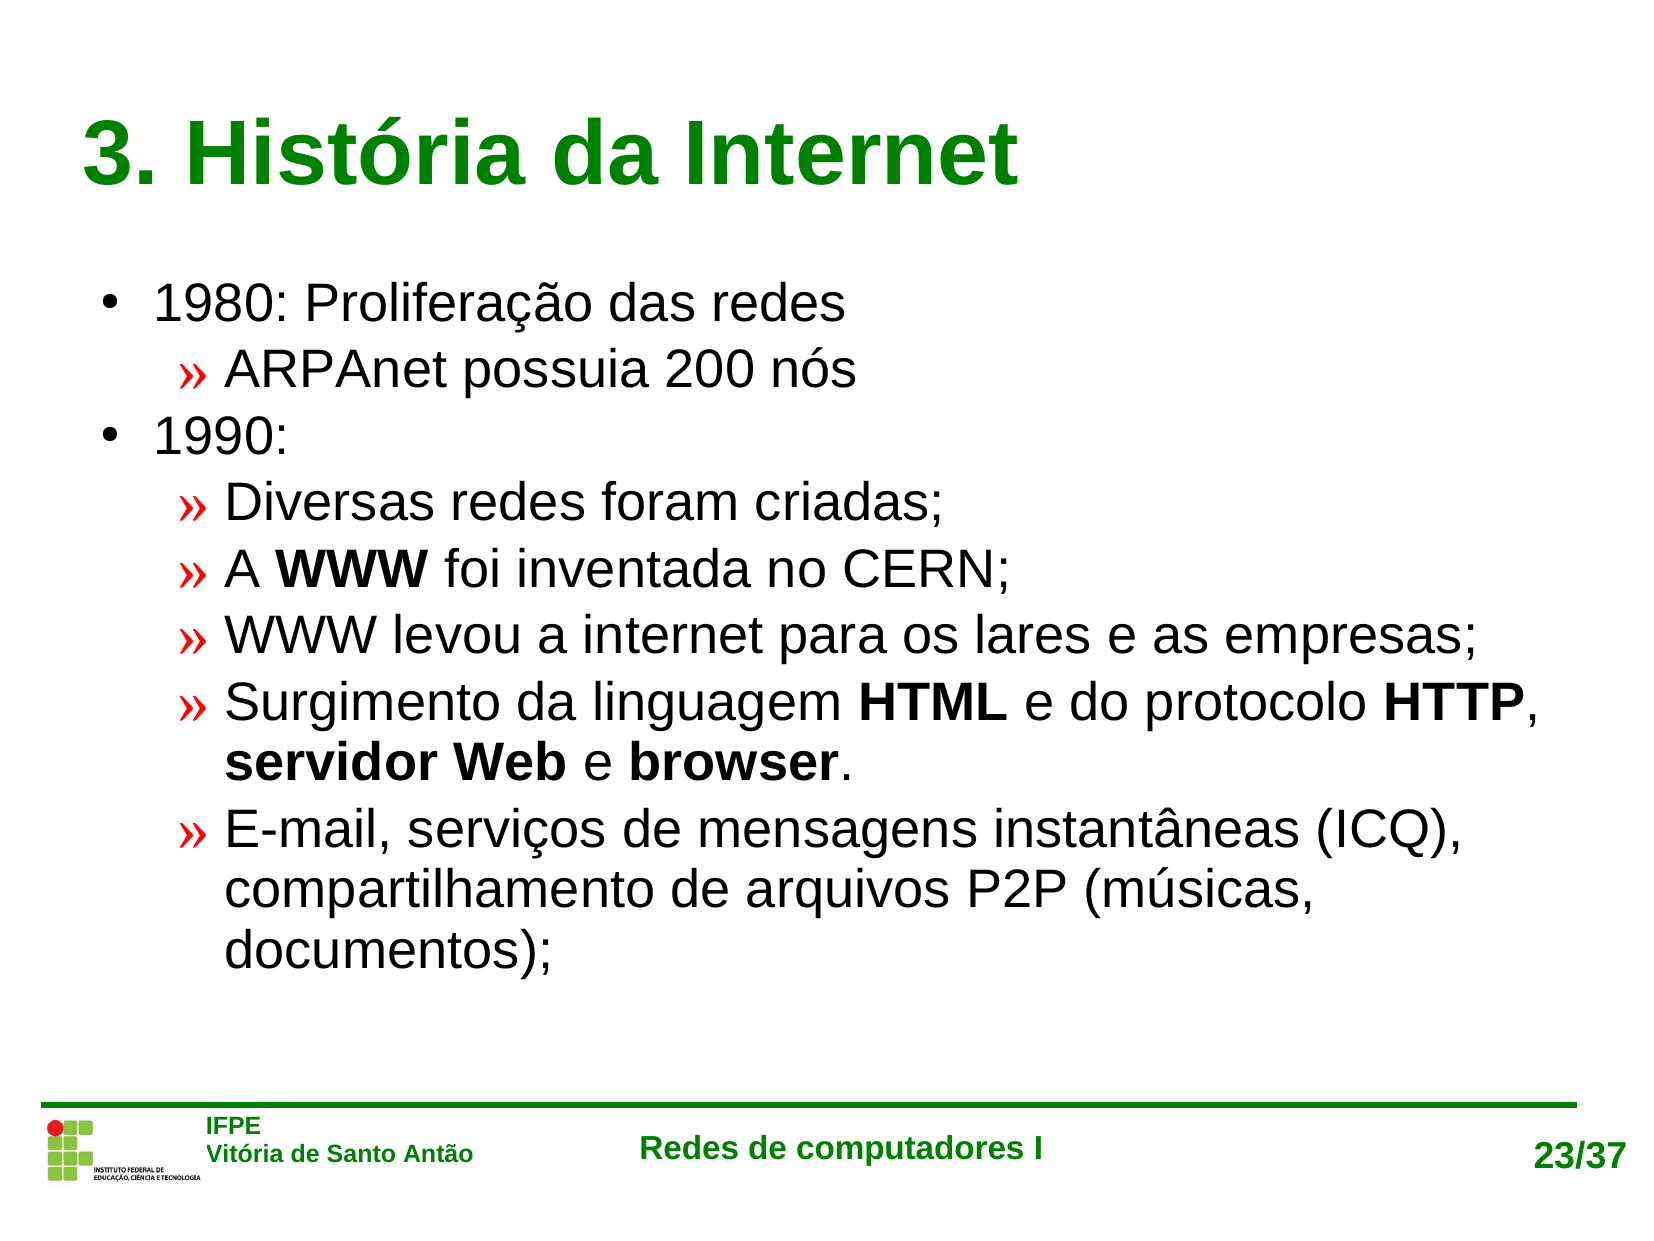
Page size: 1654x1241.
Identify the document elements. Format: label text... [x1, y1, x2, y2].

title 3. História da Internet [82, 49, 1571, 257]
picture [39, 1111, 207, 1191]
list 1980: Proliferação das redes ARPAnet possuia 200 nós 1990: Diversas redes foram criadas; A WWW foi inventada no CERN; WWW levou a internet para os lares e as empresas; Surgimento da linguagem HTML e do protocolo HTTP, servidor Web e browser. E-mail, serviços de mensagens instantâneas (ICQ), compartilhamento de arquivos P2P (músicas, documentos); [82, 272, 1571, 1091]
